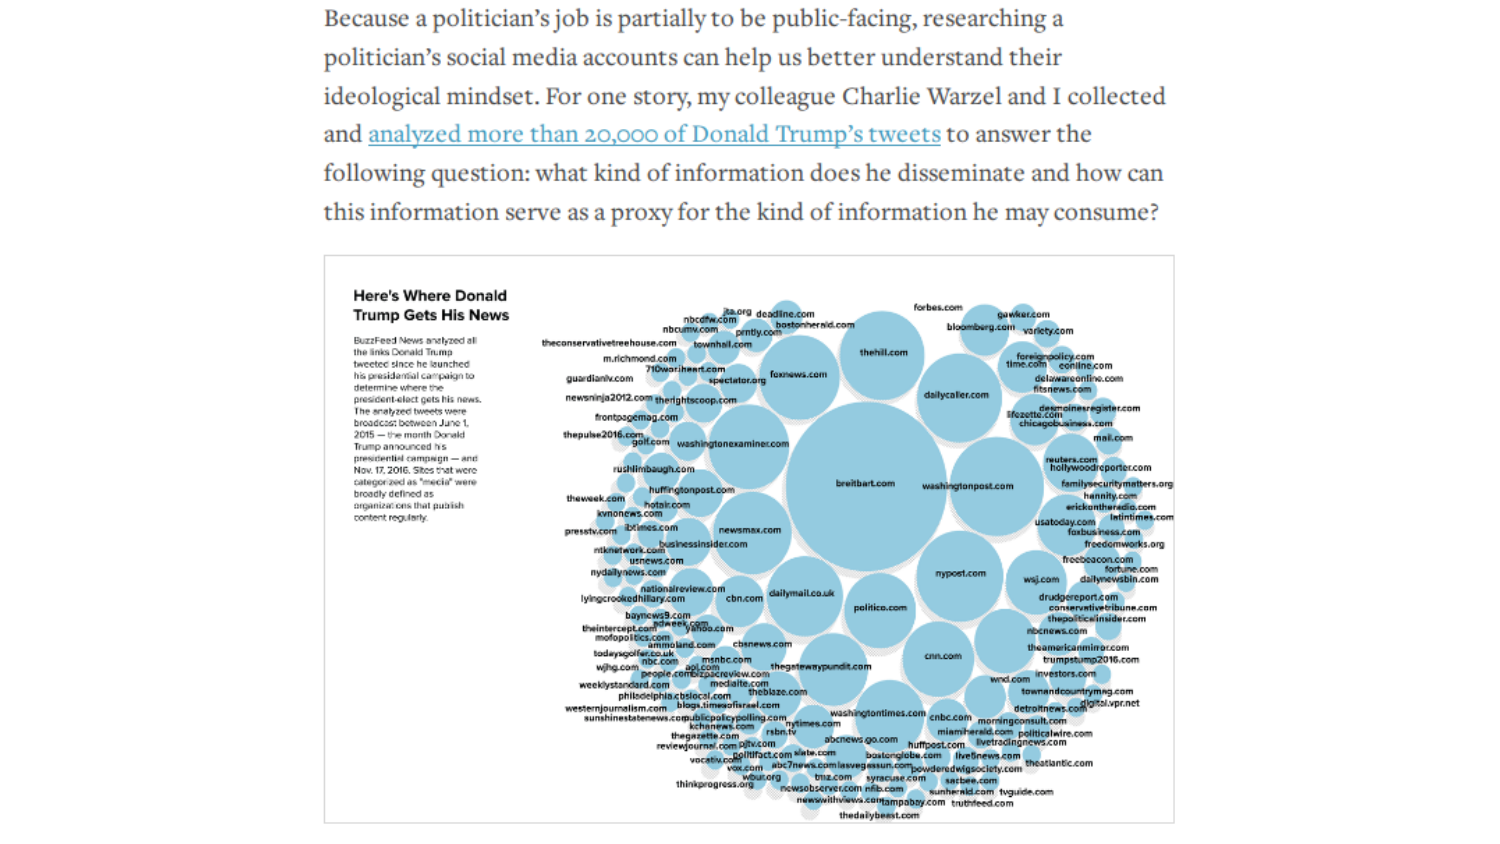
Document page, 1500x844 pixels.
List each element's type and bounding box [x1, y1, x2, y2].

picture [317, 0, 1200, 842]
